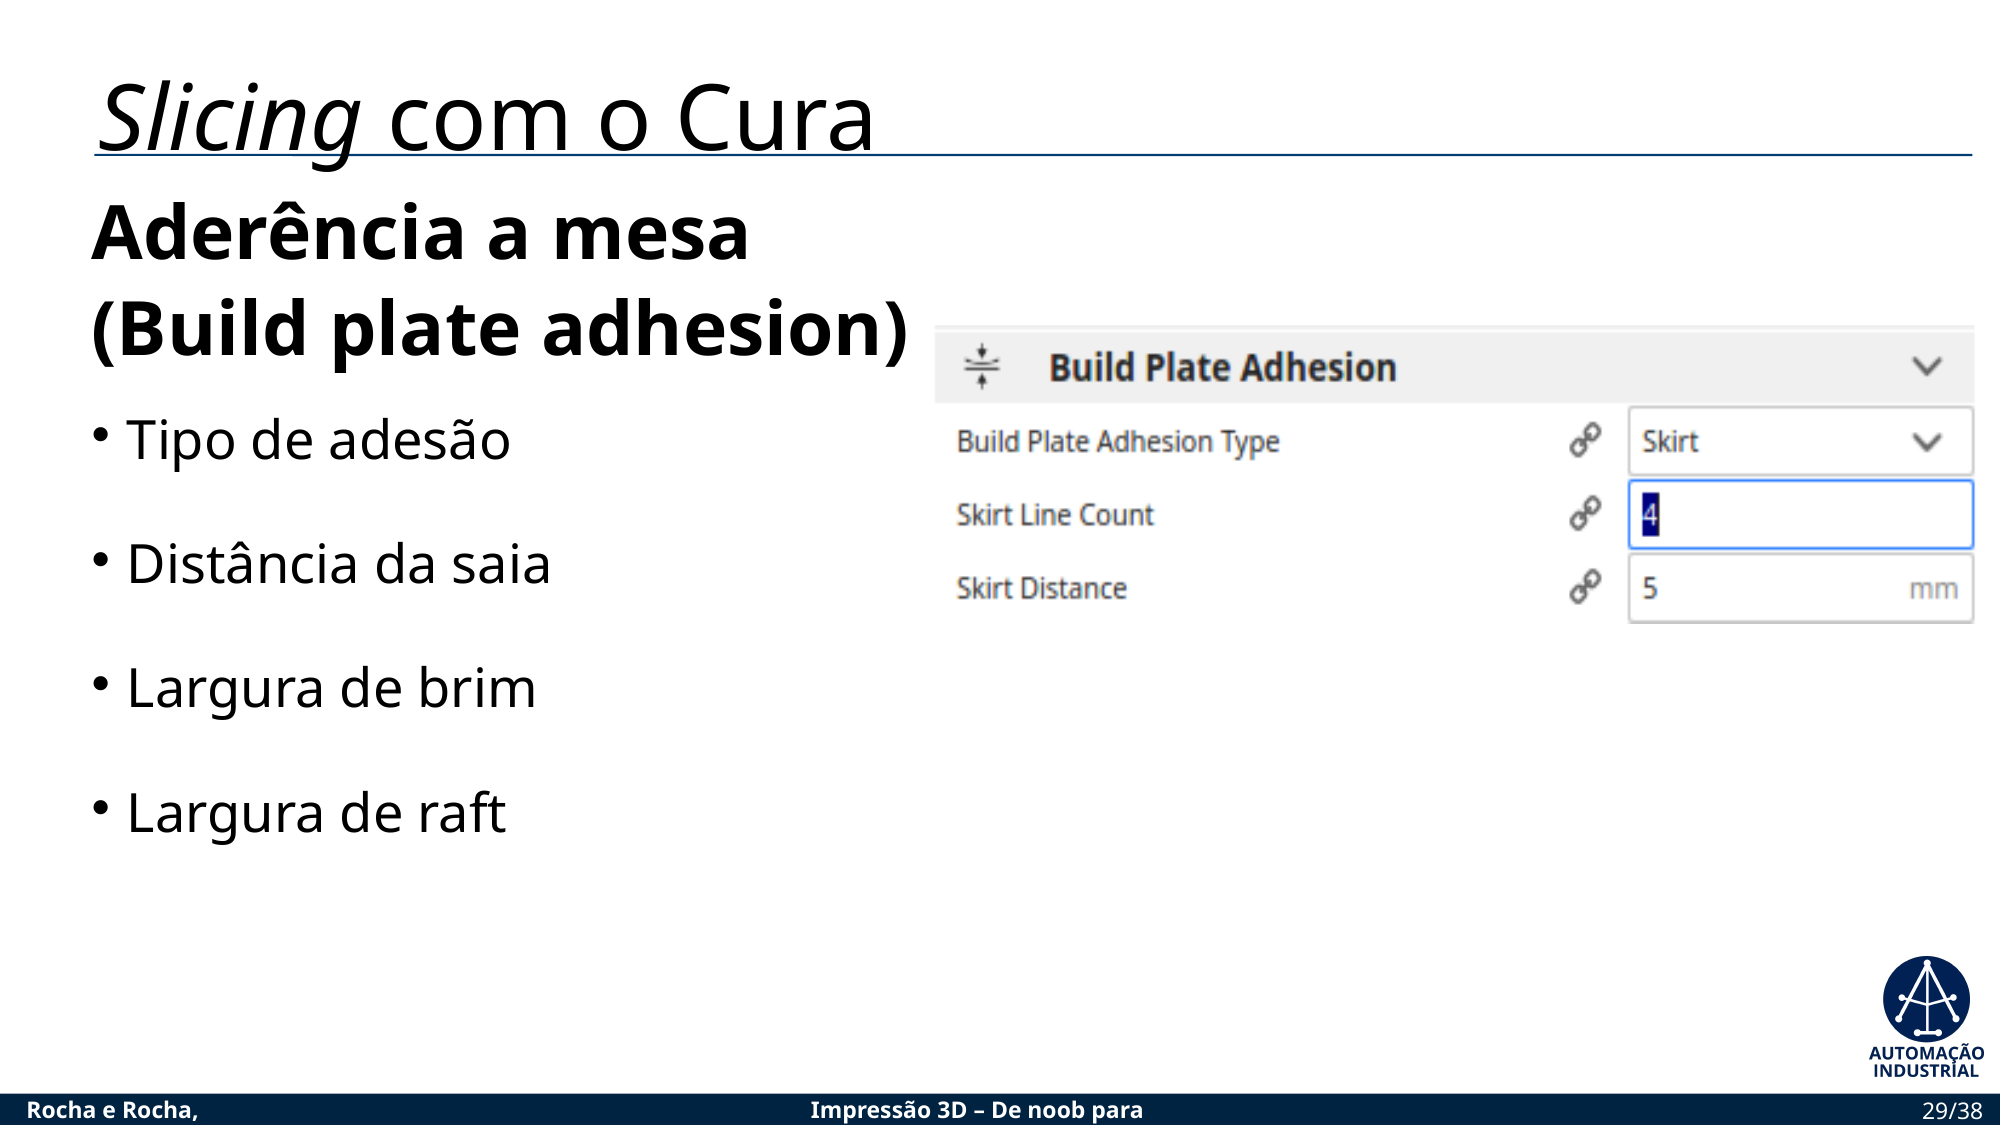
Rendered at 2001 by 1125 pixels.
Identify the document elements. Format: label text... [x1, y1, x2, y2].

text_box Aderência a mesa (Build plate adhesion) Tipo de adesão Distância da saia Largura de brim Largura de raft [76, 177, 998, 683]
picture [921, 325, 1980, 624]
text_box Slicing com o Cura [84, 12, 1809, 230]
picture [1869, 956, 1984, 1077]
